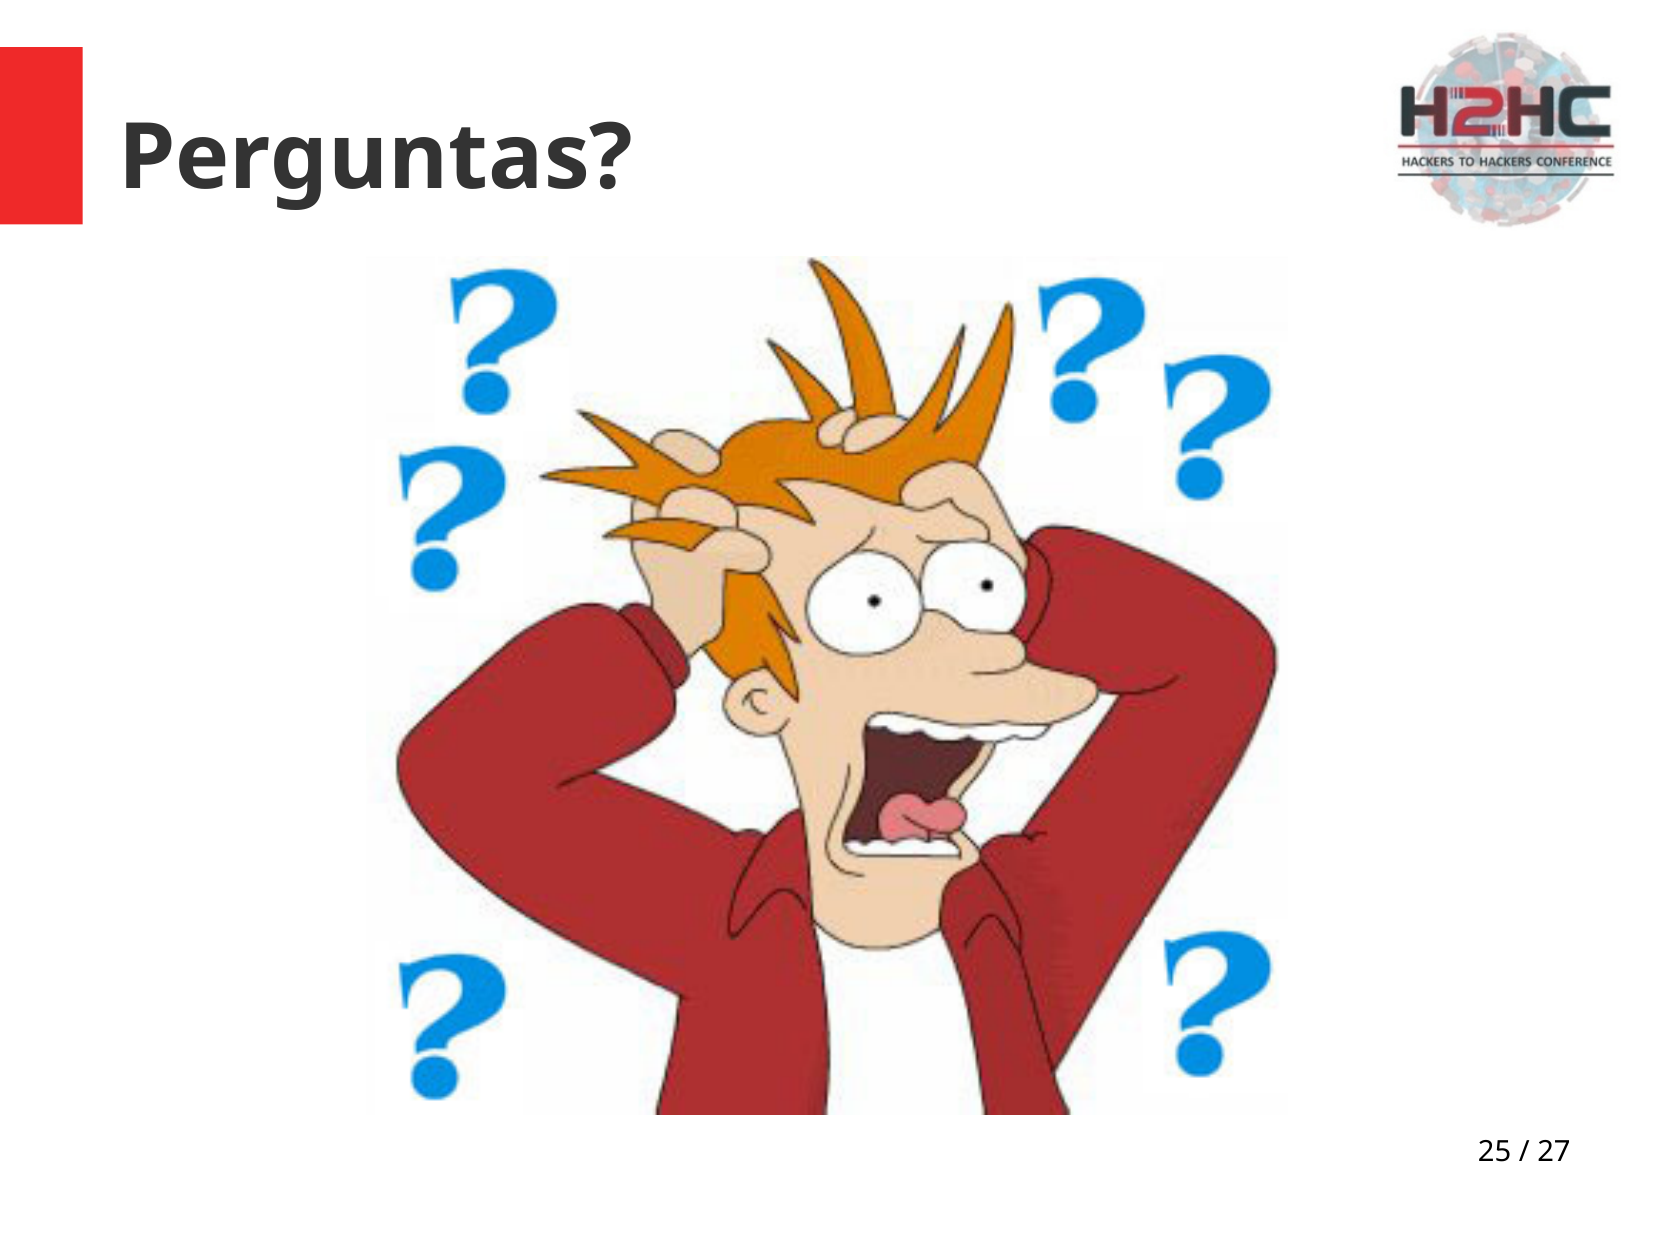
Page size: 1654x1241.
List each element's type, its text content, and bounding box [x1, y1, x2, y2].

picture [366, 256, 1288, 1115]
title Perguntas? [118, 49, 1571, 257]
picture [1299, 11, 1654, 248]
